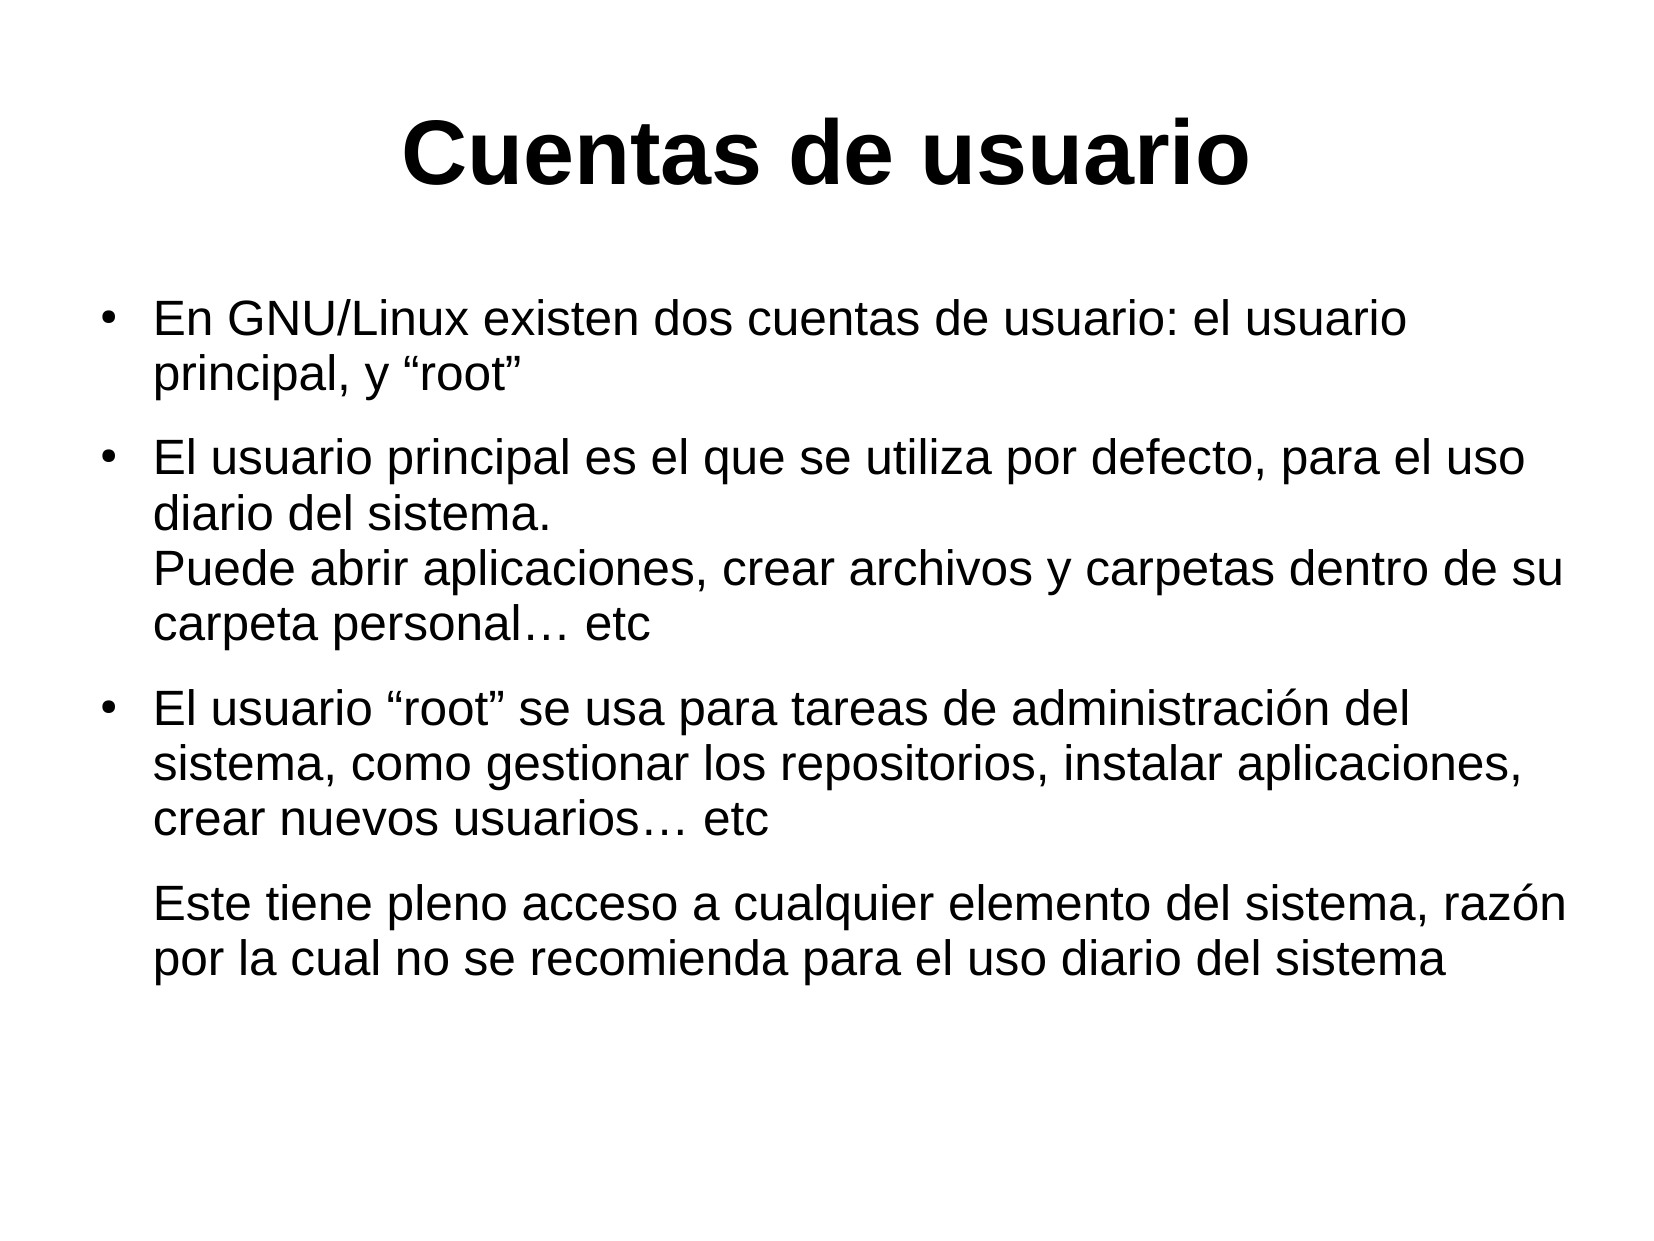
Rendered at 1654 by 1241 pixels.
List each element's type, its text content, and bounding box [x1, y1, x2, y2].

list En GNU/Linux existen dos cuentas de usuario: el usuario principal, y “root” El usuario principal es el que se utiliza por defecto, para el uso diario del sistema. Puede abrir aplicaciones, crear archivos y carpetas dentro de su carpeta personal… etc El usuario “root” se usa para tareas de administración del sistema, como gestionar los repositorios, instalar aplicaciones, crear nuevos usuarios… etc Este tiene pleno acceso a cualquier elemento del sistema, razón por la cual no se recomienda para el uso diario del sistema [82, 290, 1571, 1010]
title Cuentas de usuario [82, 49, 1571, 257]
